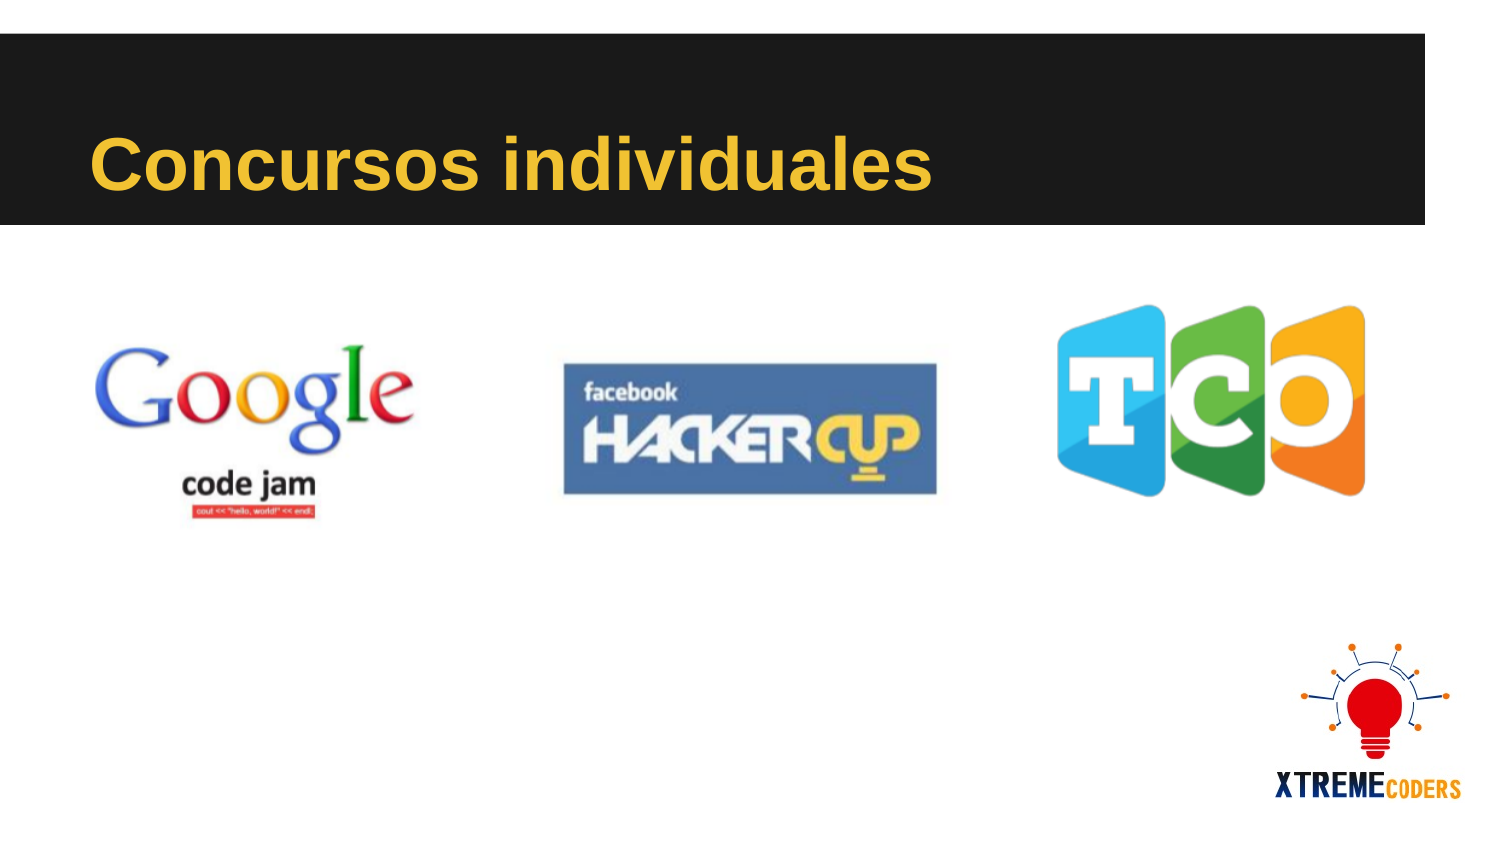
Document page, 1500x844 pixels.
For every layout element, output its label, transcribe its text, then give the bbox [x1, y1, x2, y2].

picture [87, 271, 1394, 567]
picture [1275, 640, 1465, 804]
text_box Concursos individuales [74, 33, 1425, 221]
